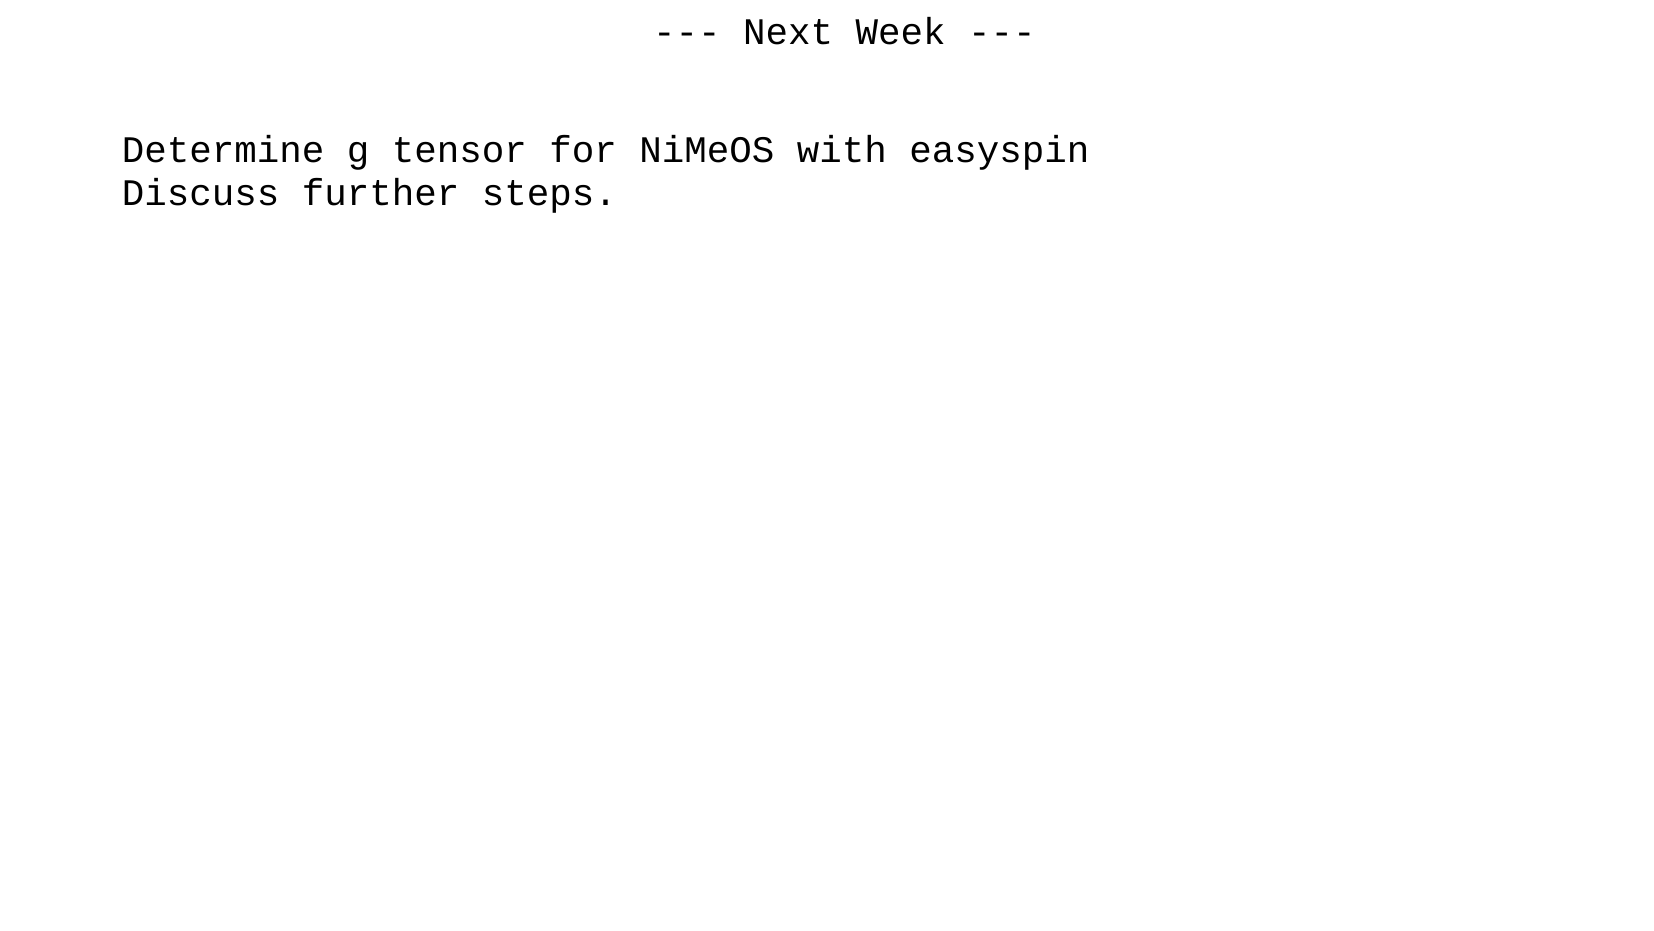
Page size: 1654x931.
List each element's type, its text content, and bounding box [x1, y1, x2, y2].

text_box Determine g tensor for NiMeOS with easyspin Discuss further steps. [107, 124, 1105, 905]
text_box --- Next Week --- [638, 5, 1051, 64]
